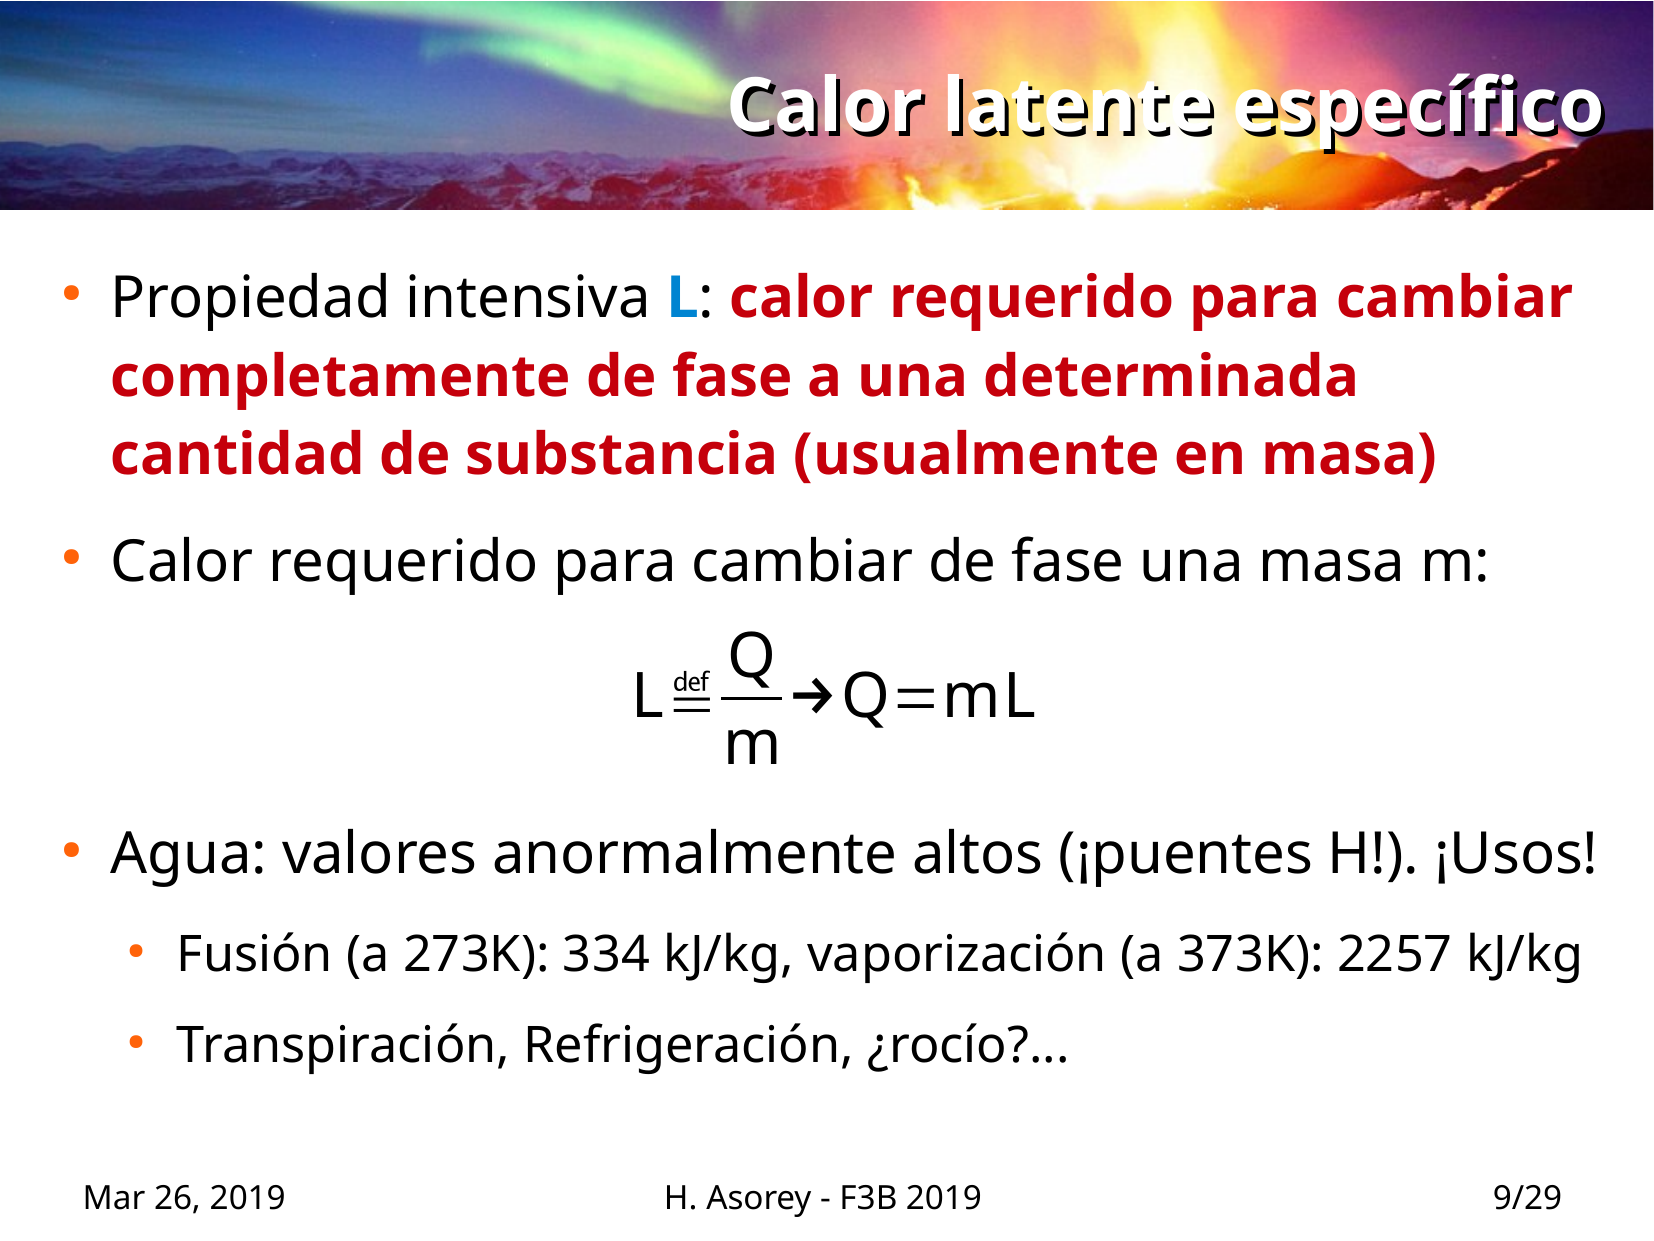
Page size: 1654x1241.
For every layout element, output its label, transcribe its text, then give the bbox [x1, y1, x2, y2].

title Calor latente específico [45, 15, 1606, 191]
chart [625, 618, 1044, 780]
picture [0, 1, 1654, 210]
list Propiedad intensiva L: calor requerido para cambiar completamente de fase a una determinada cantidad de substancia (usualmente en masa) Calor requerido para cambiar de fase una masa m: Agua: valores anormalmente altos (¡puentes H!). ¡Usos! Fusión (a 273K): 334 kJ/kg, vaporización (a 373K): 2257 kJ/kg Transpiración, Refrigeración, ¿rocío?... [45, 255, 1606, 1156]
